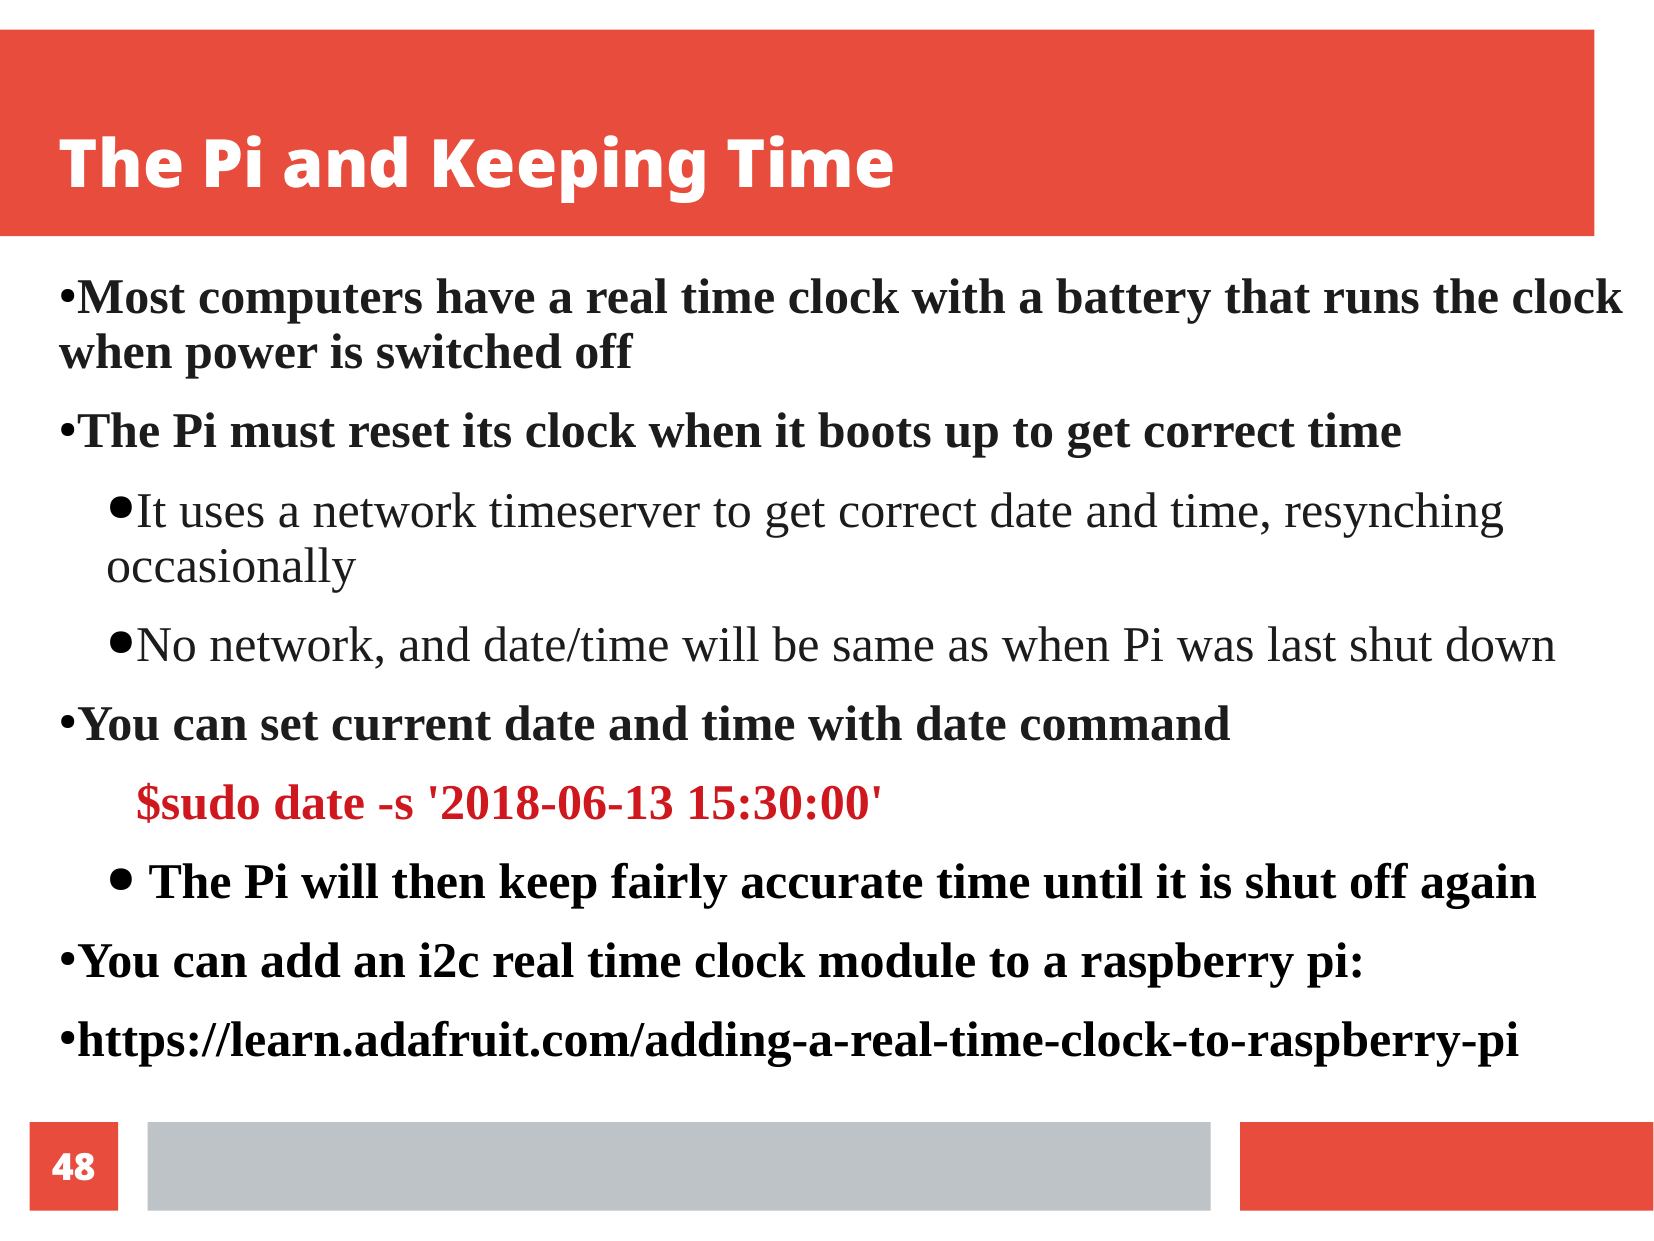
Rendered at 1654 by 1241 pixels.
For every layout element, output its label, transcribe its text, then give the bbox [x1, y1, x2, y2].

list Most computers have a real time clock with a battery that runs the clock when power is switched off The Pi must reset its clock when it boots up to get correct time It uses a network timeserver to get correct date and time, resynching occasionally No network, and date/time will be same as when Pi was last shut down You can set current date and time with date command $sudo date -s '2018-06-13 15:30:00' The Pi will then keep fairly accurate time until it is shut off again You can add an i2c real time clock module to a raspberry pi: https://learn.adafruit.com/adding-a-real-time-clock-to-raspberry-pi [59, 269, 1636, 1101]
title The Pi and Keeping Time [59, 59, 1595, 207]
